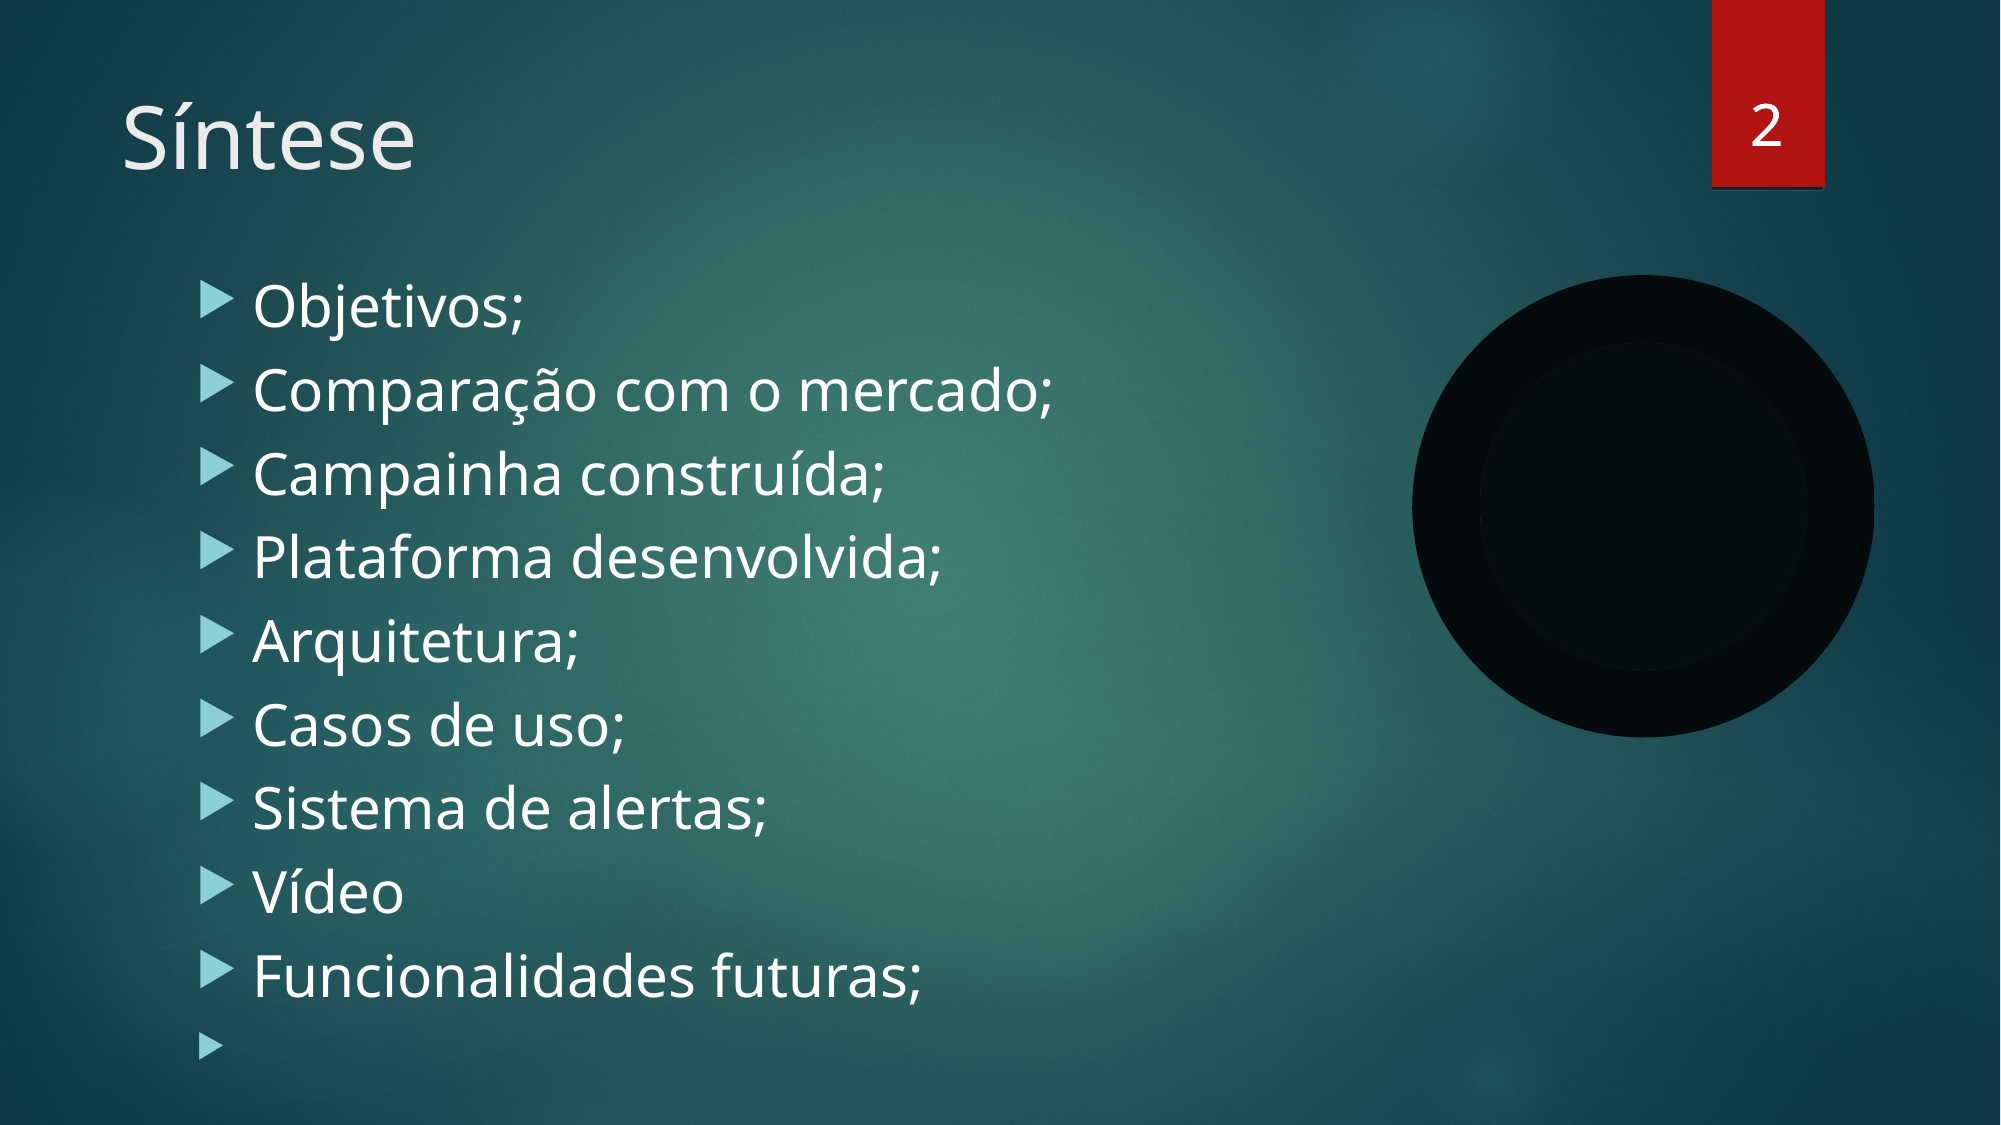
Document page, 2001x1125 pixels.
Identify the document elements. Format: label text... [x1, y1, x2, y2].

title Síntese [106, 74, 1649, 305]
list Objetivos; Comparação com o mercado; Campainha construída; Plataforma desenvolvida; Arquitetura; Casos de uso; Sistema de alertas; Vídeo Funcionalidades futuras; [181, 270, 1649, 1026]
text_box [1698, 48, 1836, 175]
